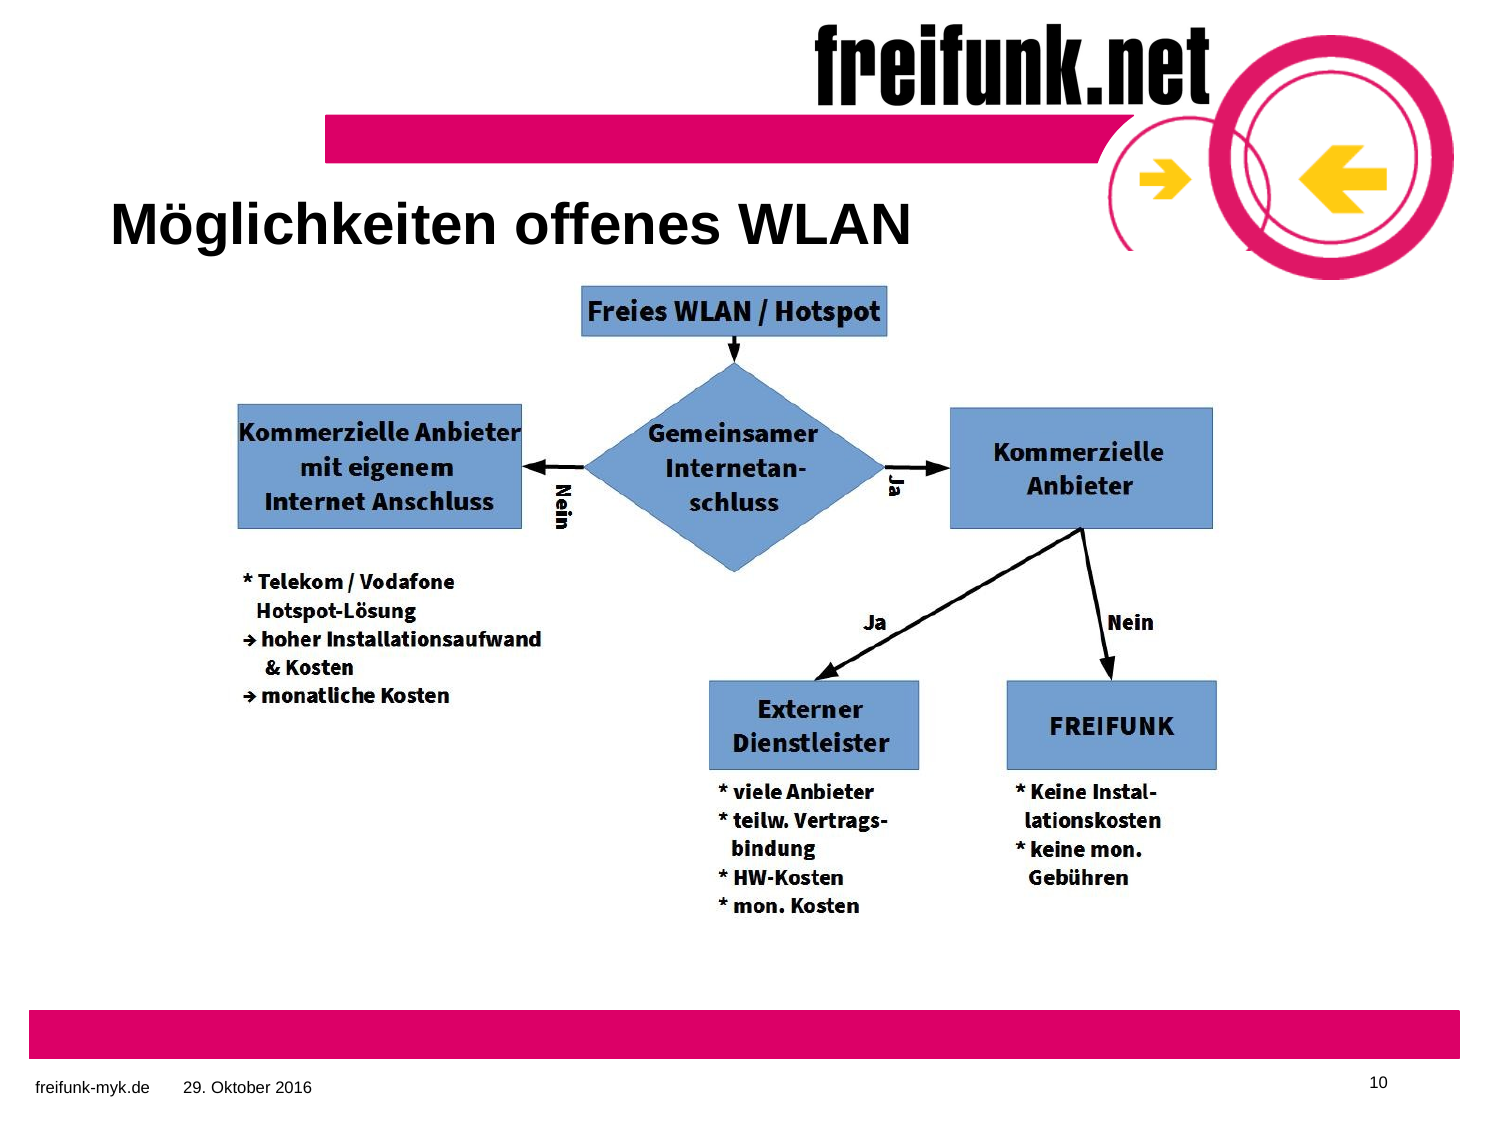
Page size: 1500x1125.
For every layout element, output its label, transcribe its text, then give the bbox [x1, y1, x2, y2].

title Möglichkeiten offenes WLAN [110, 160, 1093, 282]
picture [198, 24, 1454, 996]
